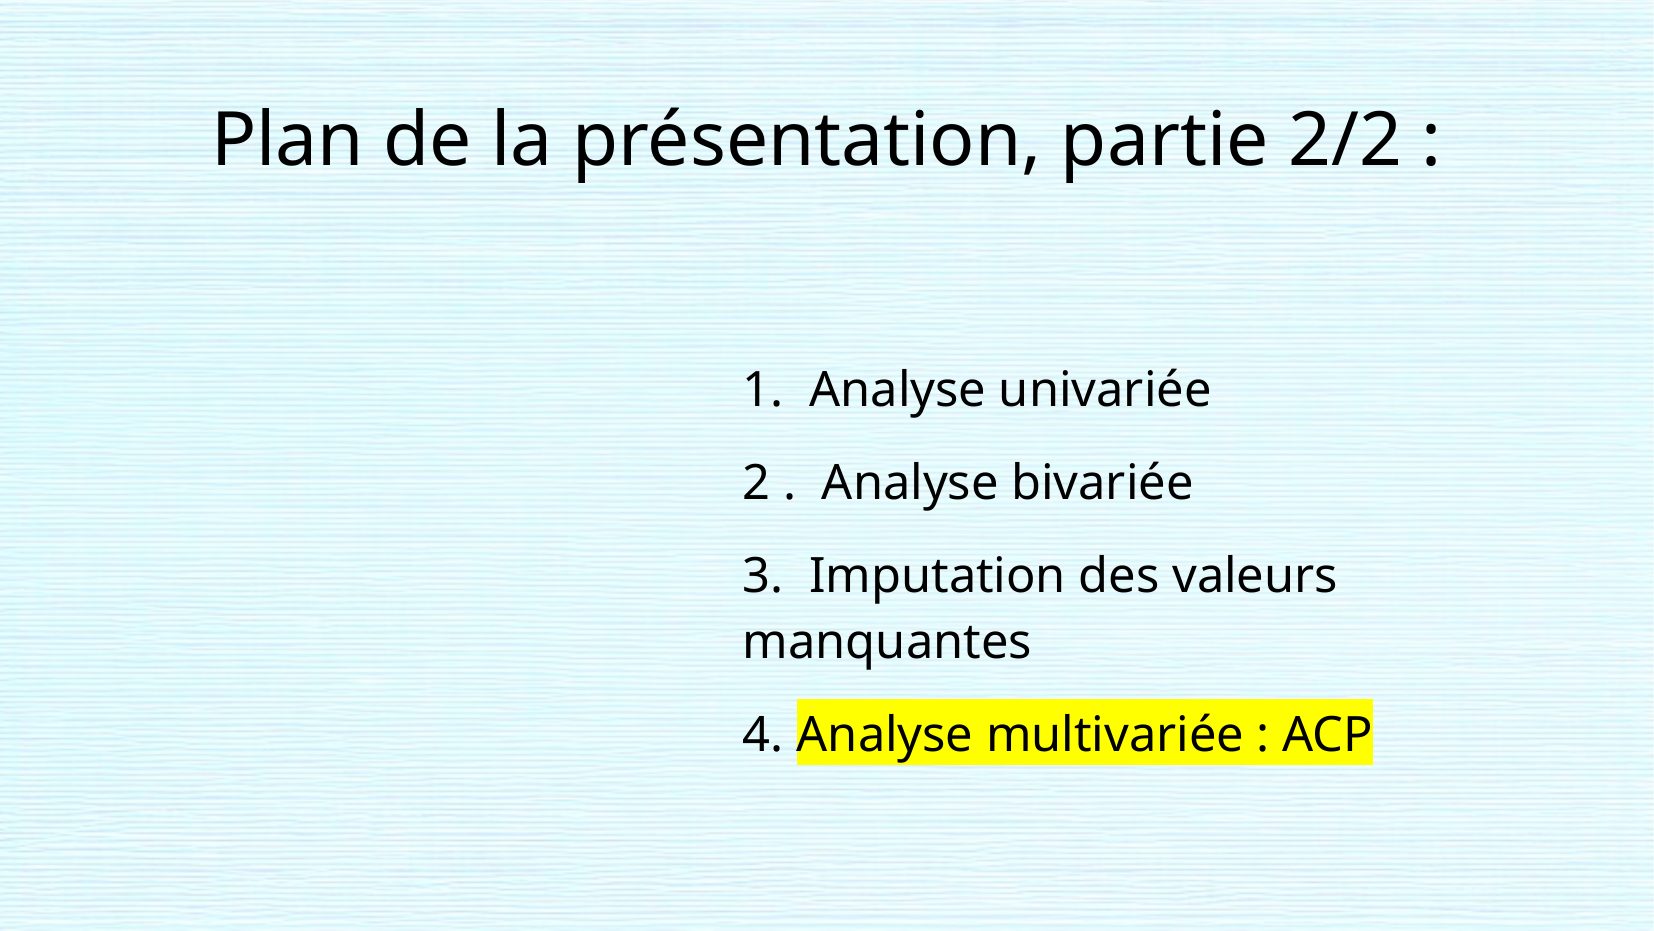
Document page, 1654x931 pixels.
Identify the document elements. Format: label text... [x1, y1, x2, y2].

title Plan de la présentation, partie 2/2 : [82, 59, 1571, 215]
list 1. Analyse univariée 2 . Analyse bivariée 3. Imputation des valeurs manquantes 4. Analyse multivariée : ACP [679, 354, 1565, 768]
